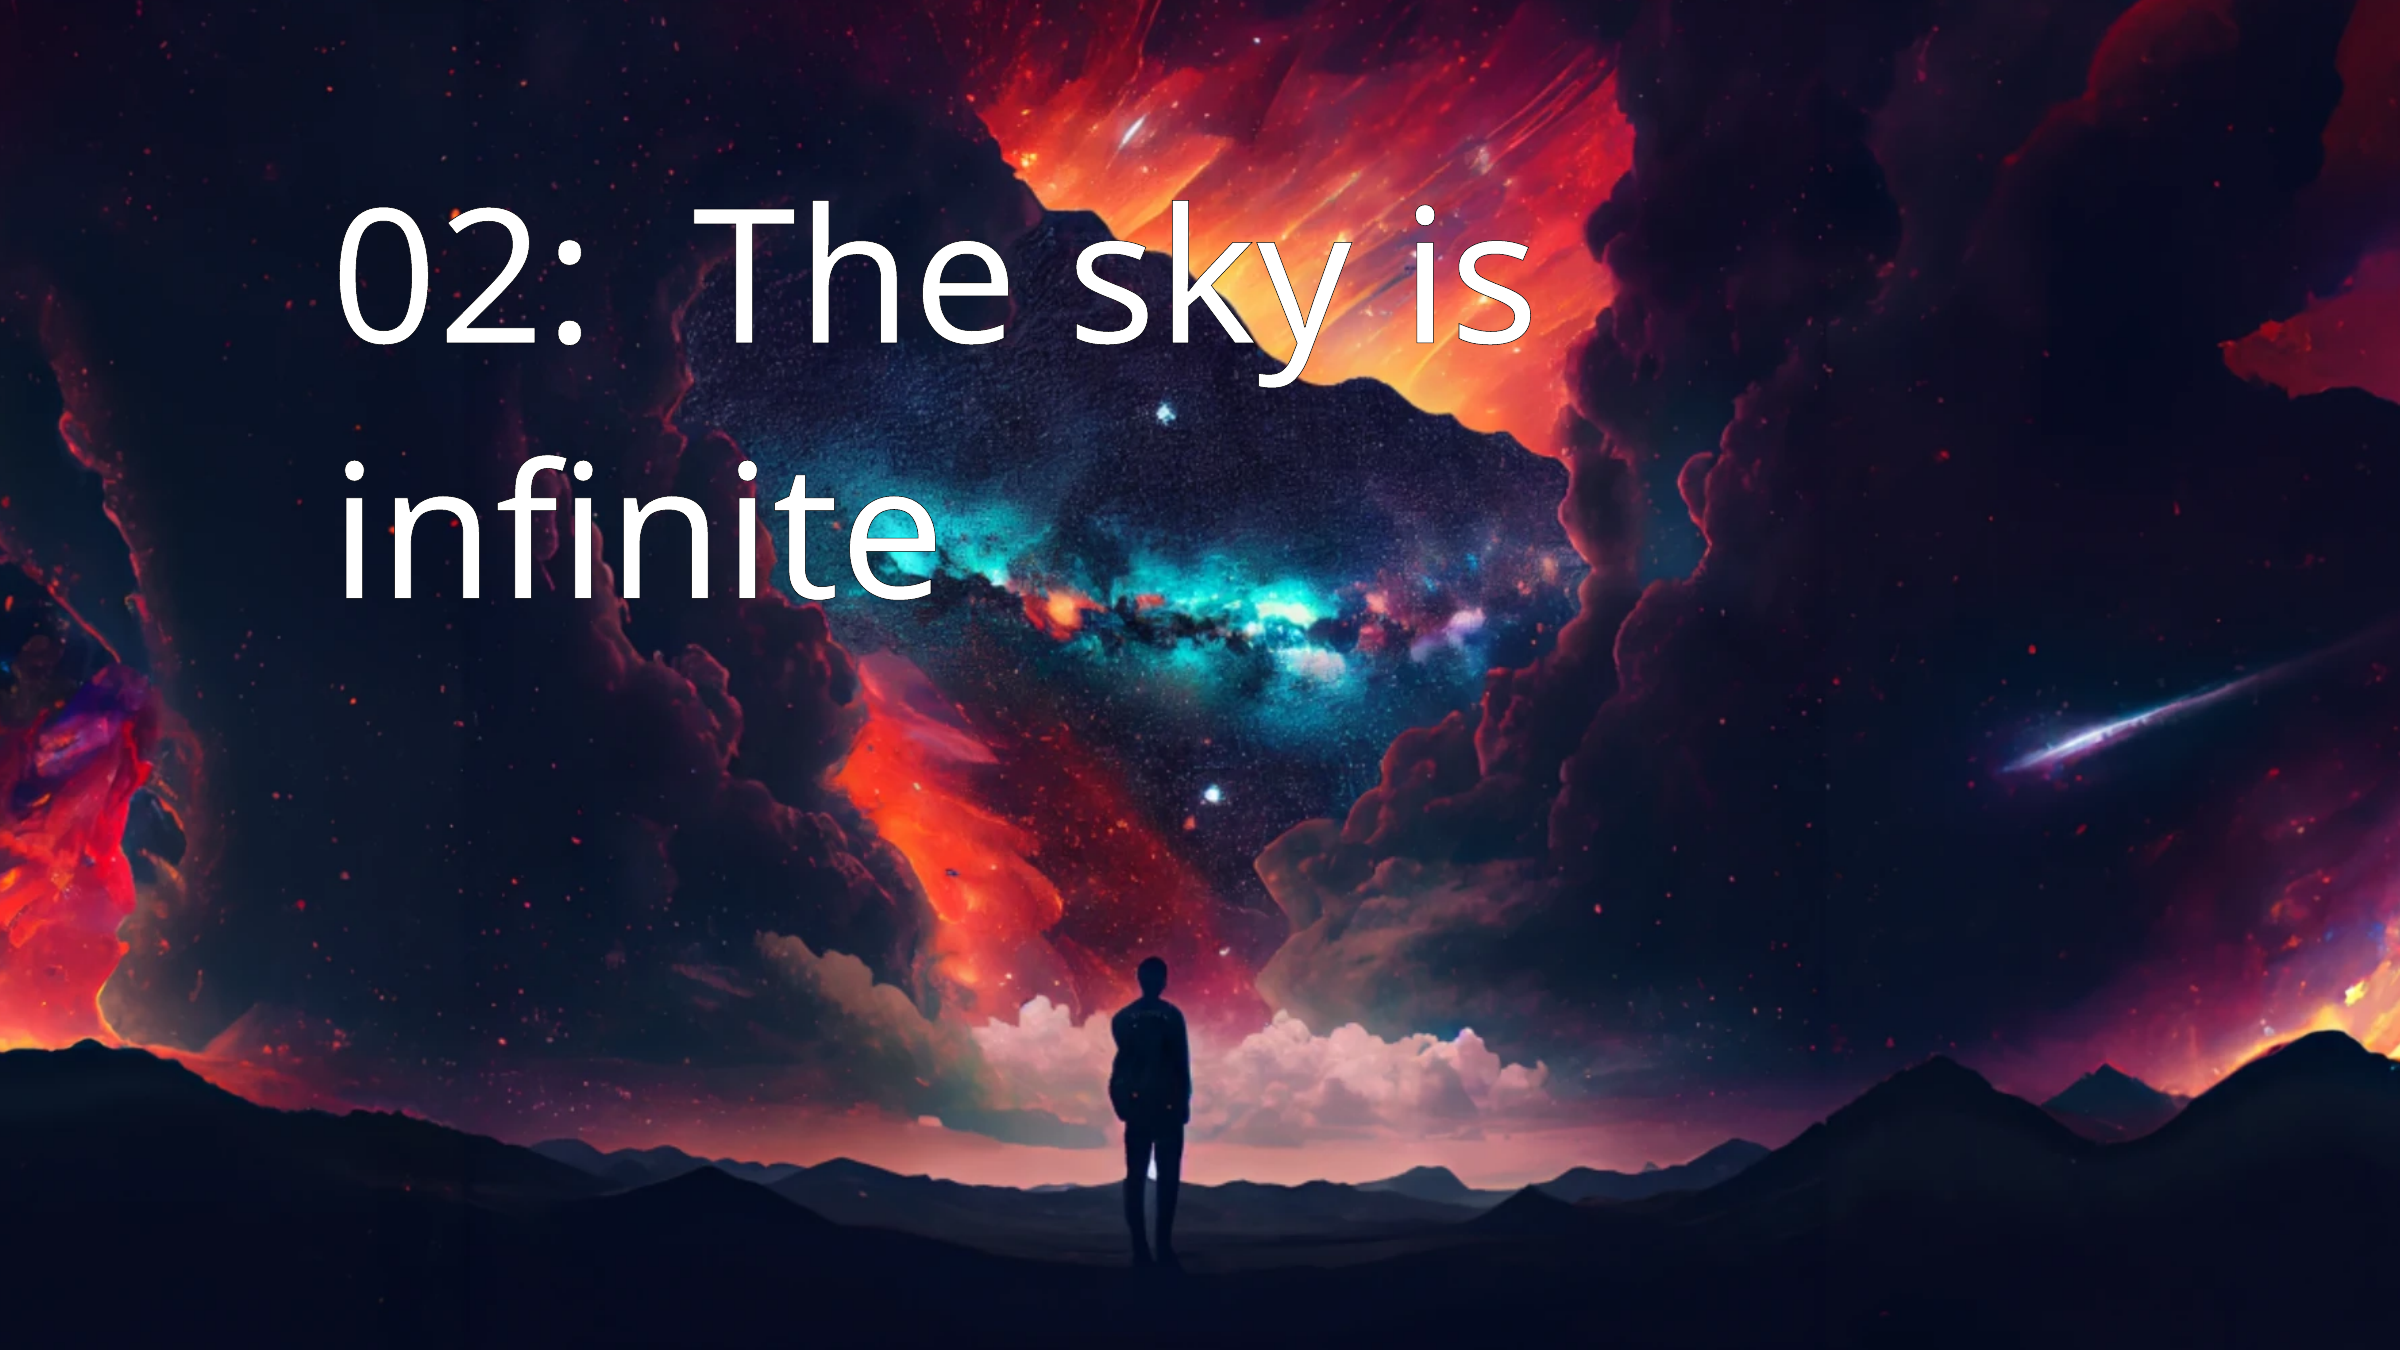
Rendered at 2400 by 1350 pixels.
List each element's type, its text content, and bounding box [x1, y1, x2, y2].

text_box 02: The sky is infinite [315, 134, 2171, 608]
picture [0, 0, 2400, 1350]
